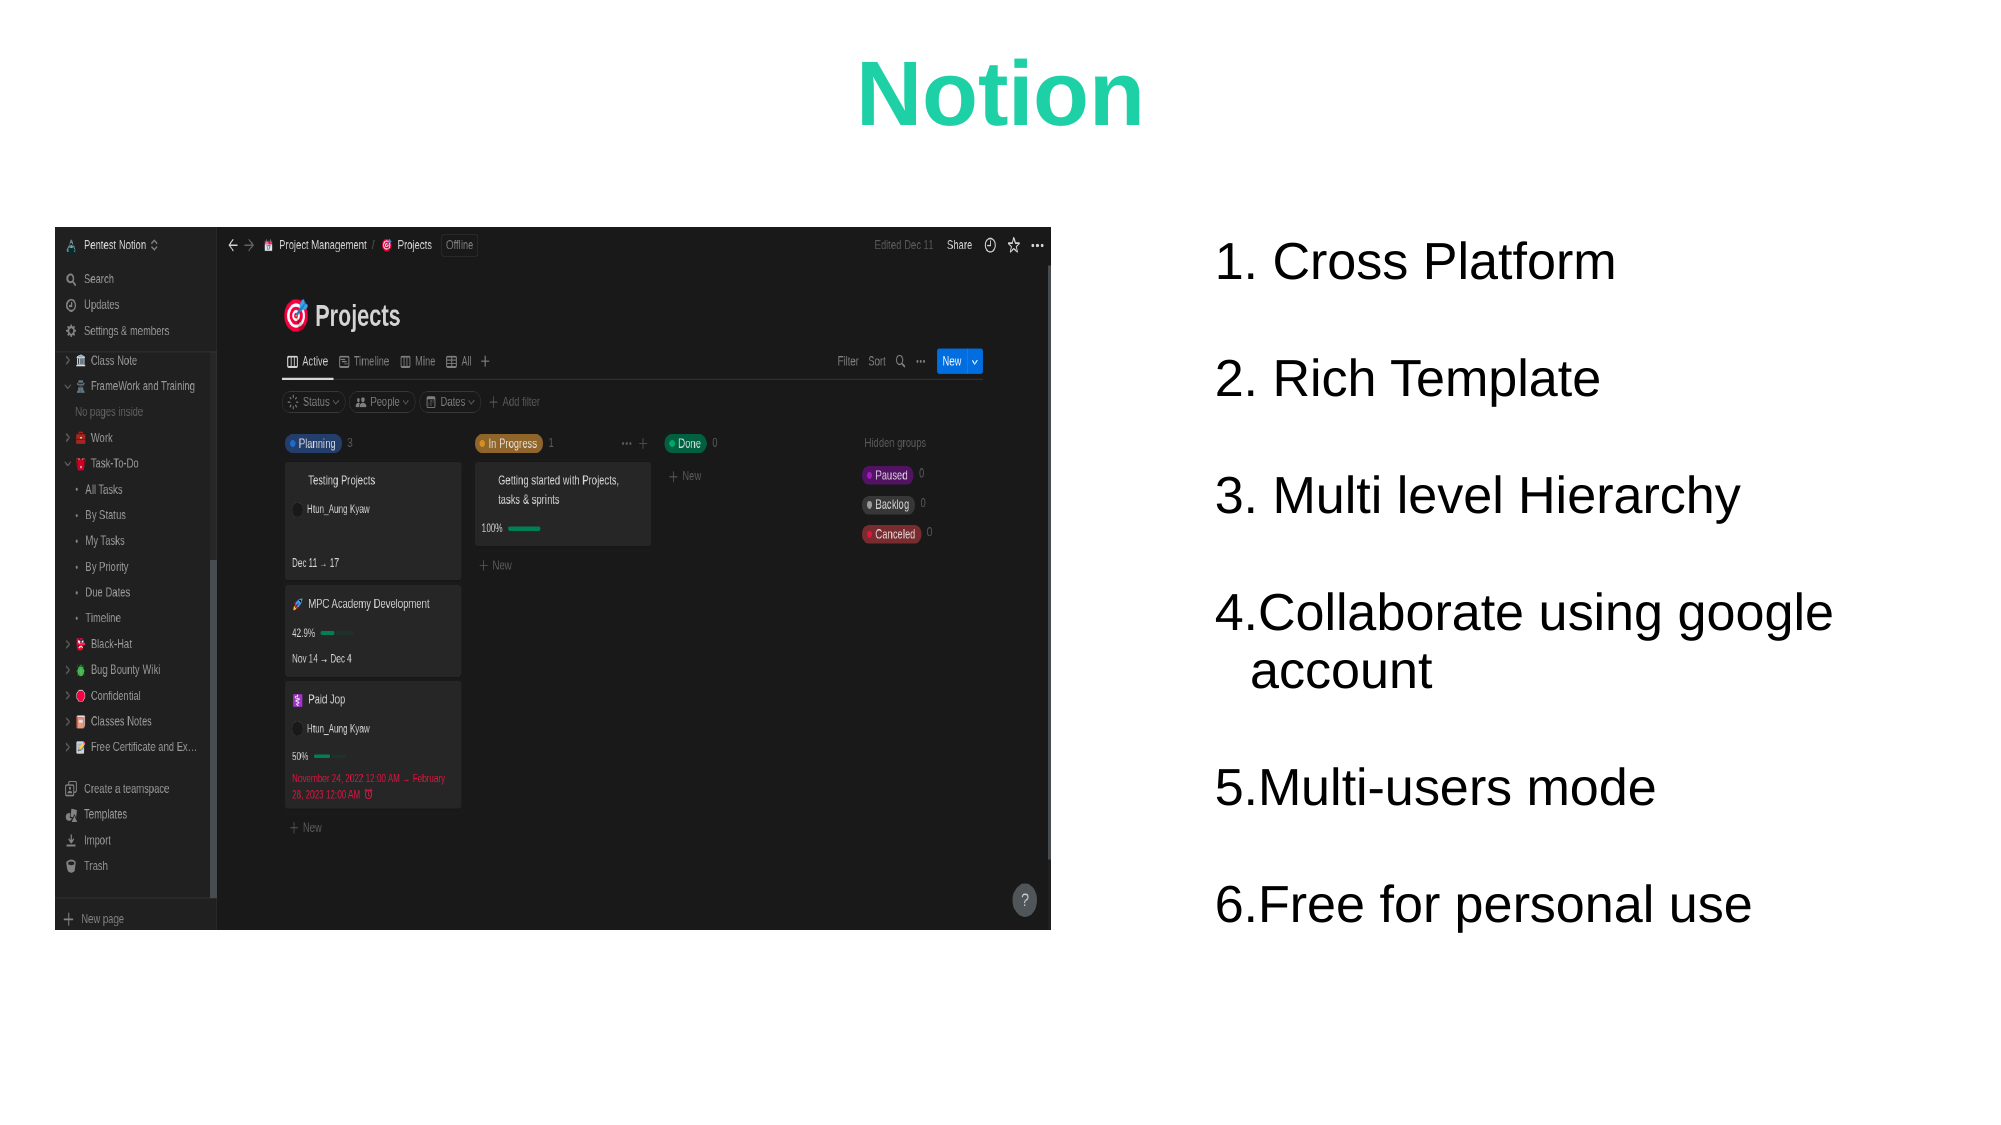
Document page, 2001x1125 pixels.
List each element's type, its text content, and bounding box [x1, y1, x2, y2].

picture [55, 227, 1051, 930]
text_box Notion [9, 26, 1993, 151]
text_box Cross Platform Rich Template Multi level Hierarchy Collaborate using google account Multi-users mode Free for personal use [1200, 224, 1951, 942]
